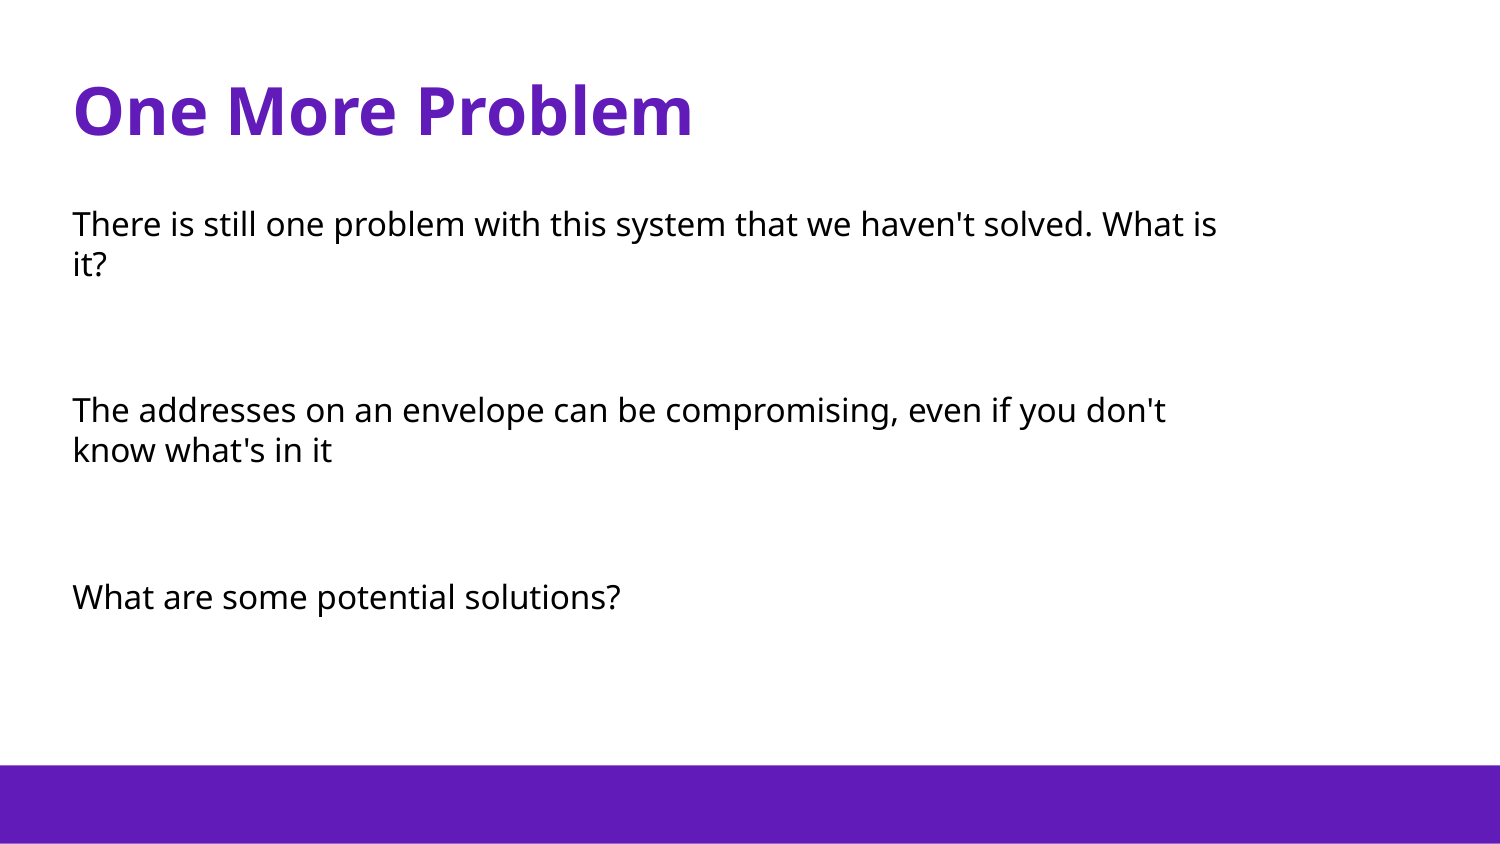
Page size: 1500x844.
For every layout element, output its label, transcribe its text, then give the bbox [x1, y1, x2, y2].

list There is still one problem with this system that we haven't solved. What is it? The addresses on an envelope can be compromising, even if you don't know what's in it What are some potential solutions? [57, 188, 1273, 709]
title One More Problem [57, 54, 1273, 164]
